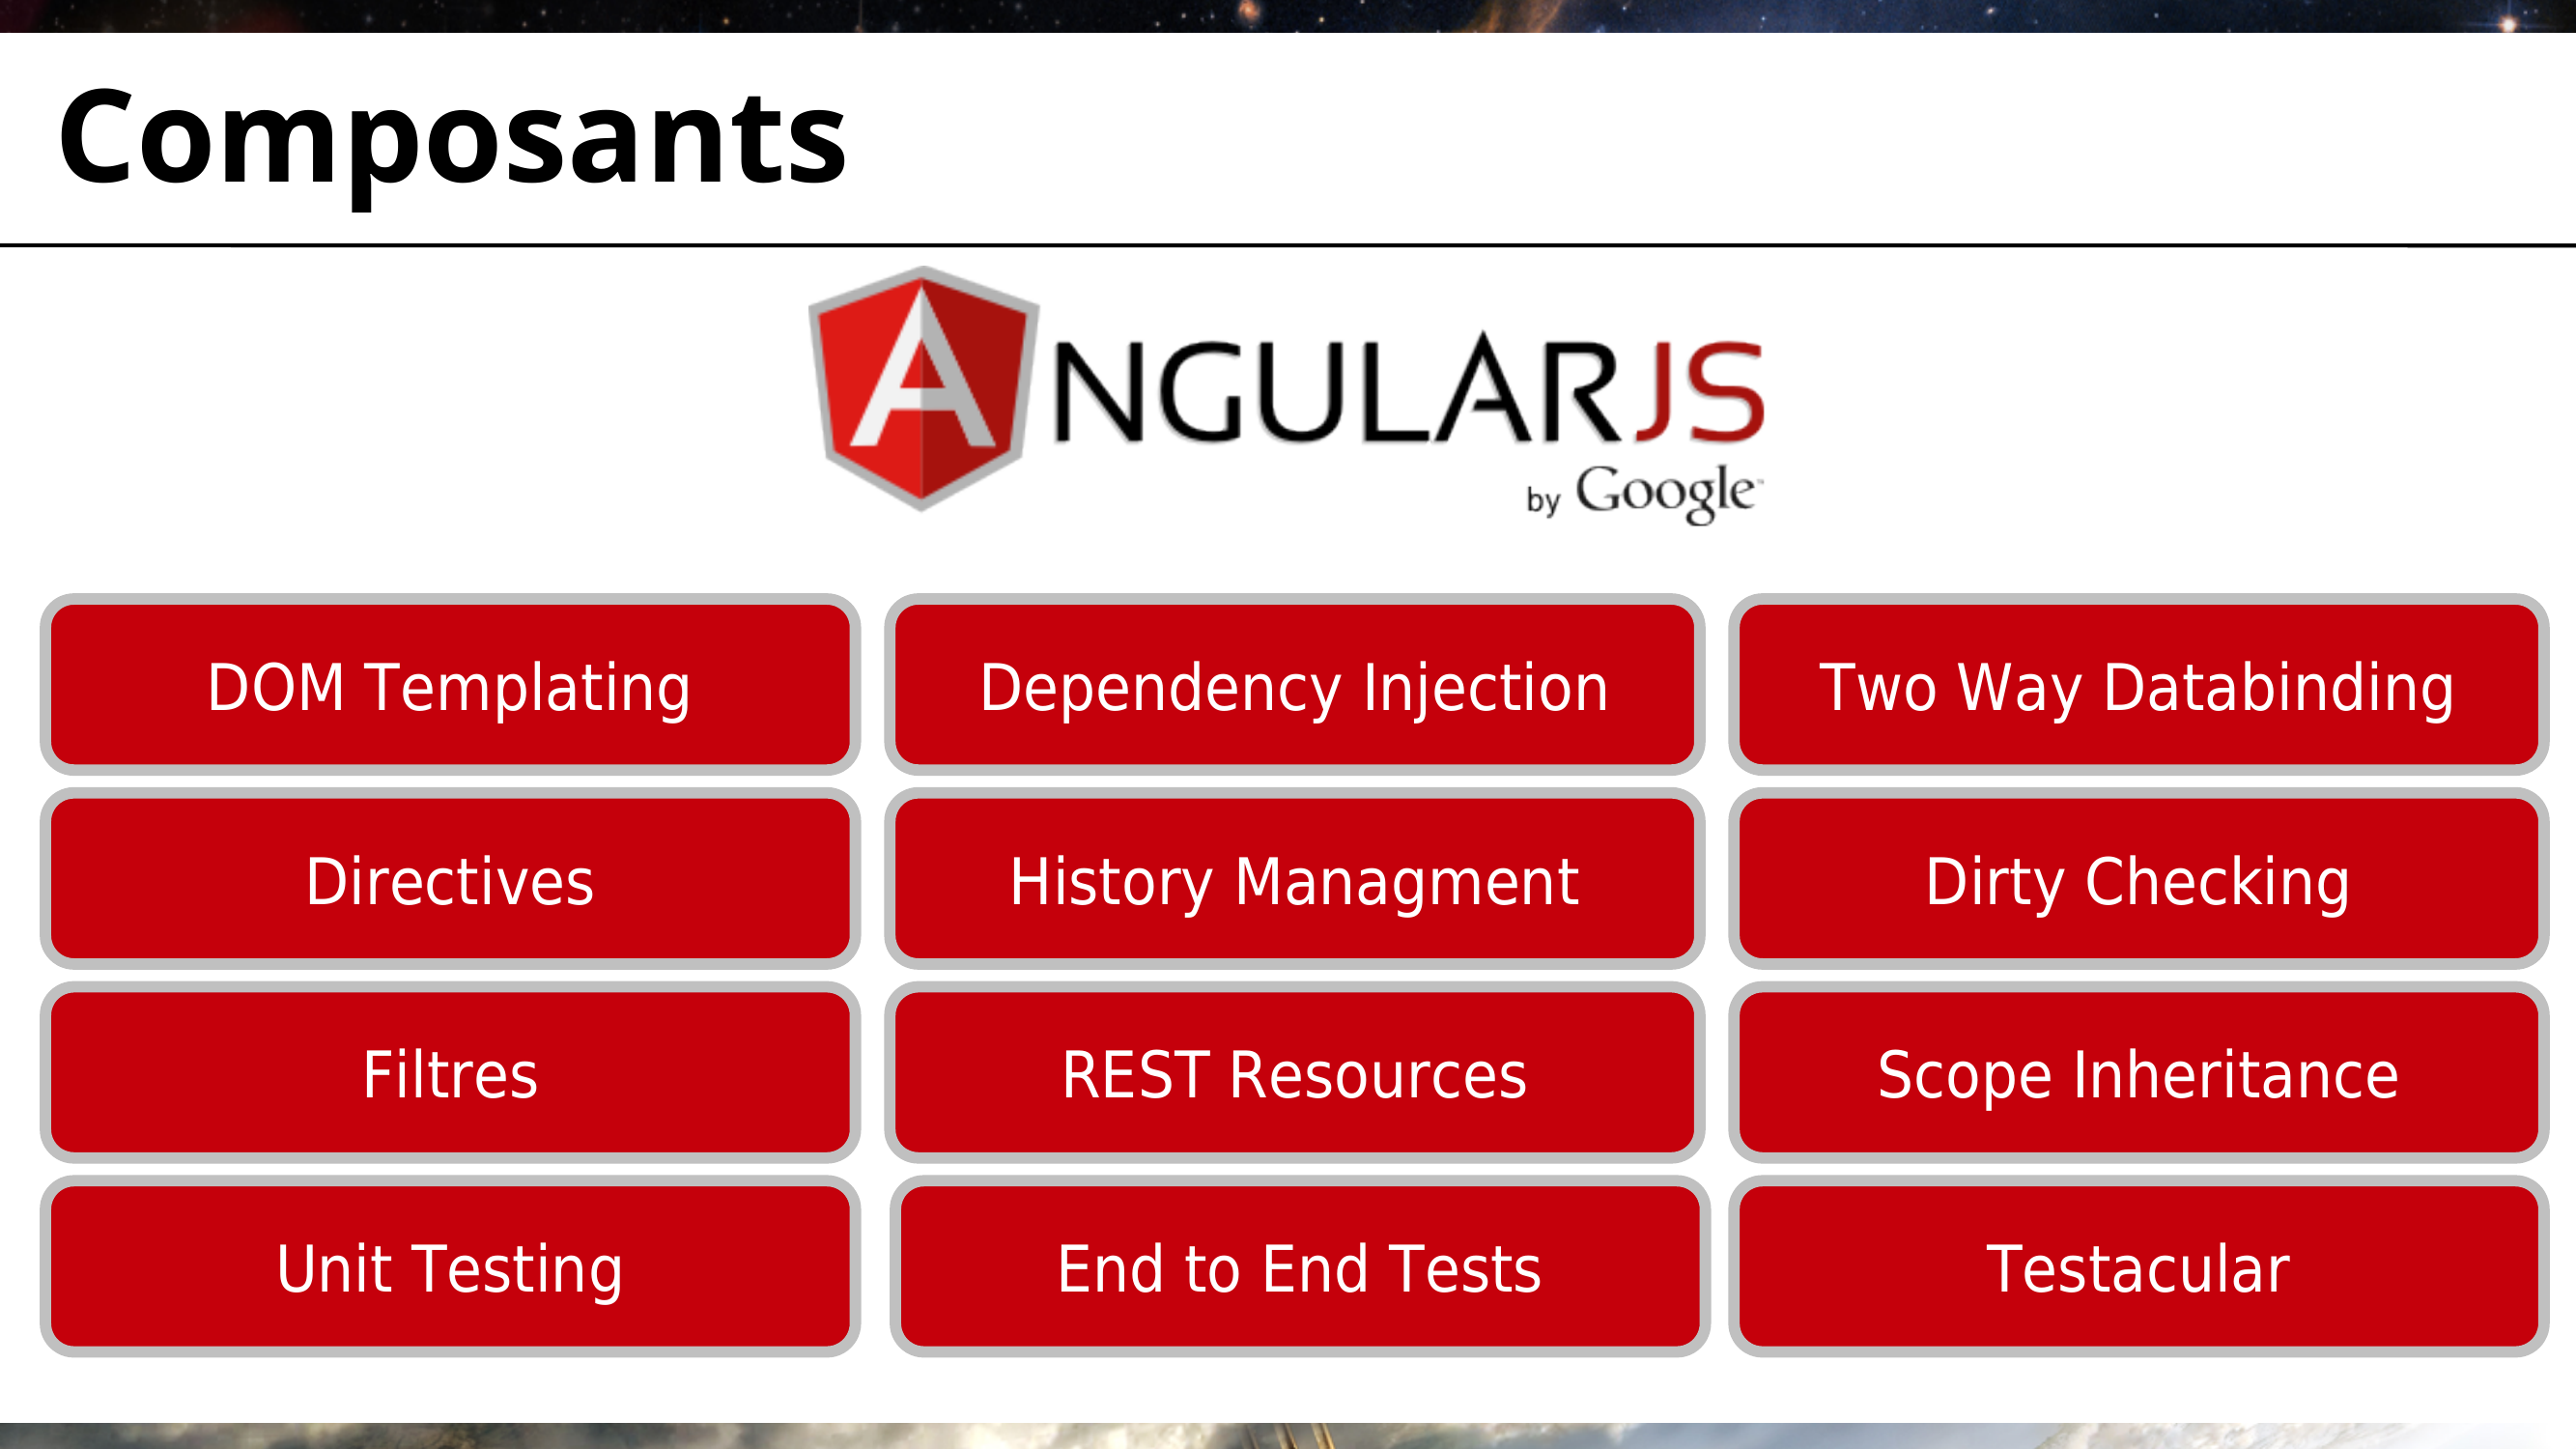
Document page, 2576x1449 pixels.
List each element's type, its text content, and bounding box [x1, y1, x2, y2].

text_box DOM Templating [45, 599, 856, 771]
picture [0, 1423, 2576, 1449]
text_box Dirty Checking [1734, 792, 2544, 964]
text_box Filtres [45, 986, 856, 1158]
picture [0, 0, 2576, 33]
text_box End to End Tests [895, 1180, 1706, 1352]
text_box REST Resources [890, 986, 1700, 1158]
text_box Composants [45, 12, 2528, 250]
text_box Scope Inheritance [1734, 986, 2544, 1158]
text_box Directives [45, 792, 856, 964]
text_box Two Way Databinding [1734, 599, 2544, 771]
picture [808, 266, 1768, 537]
text_box Testacular [1734, 1180, 2544, 1352]
text_box Unit Testing [45, 1180, 856, 1352]
text_box Dependency Injection [890, 599, 1700, 771]
text_box History Managment [890, 792, 1700, 964]
